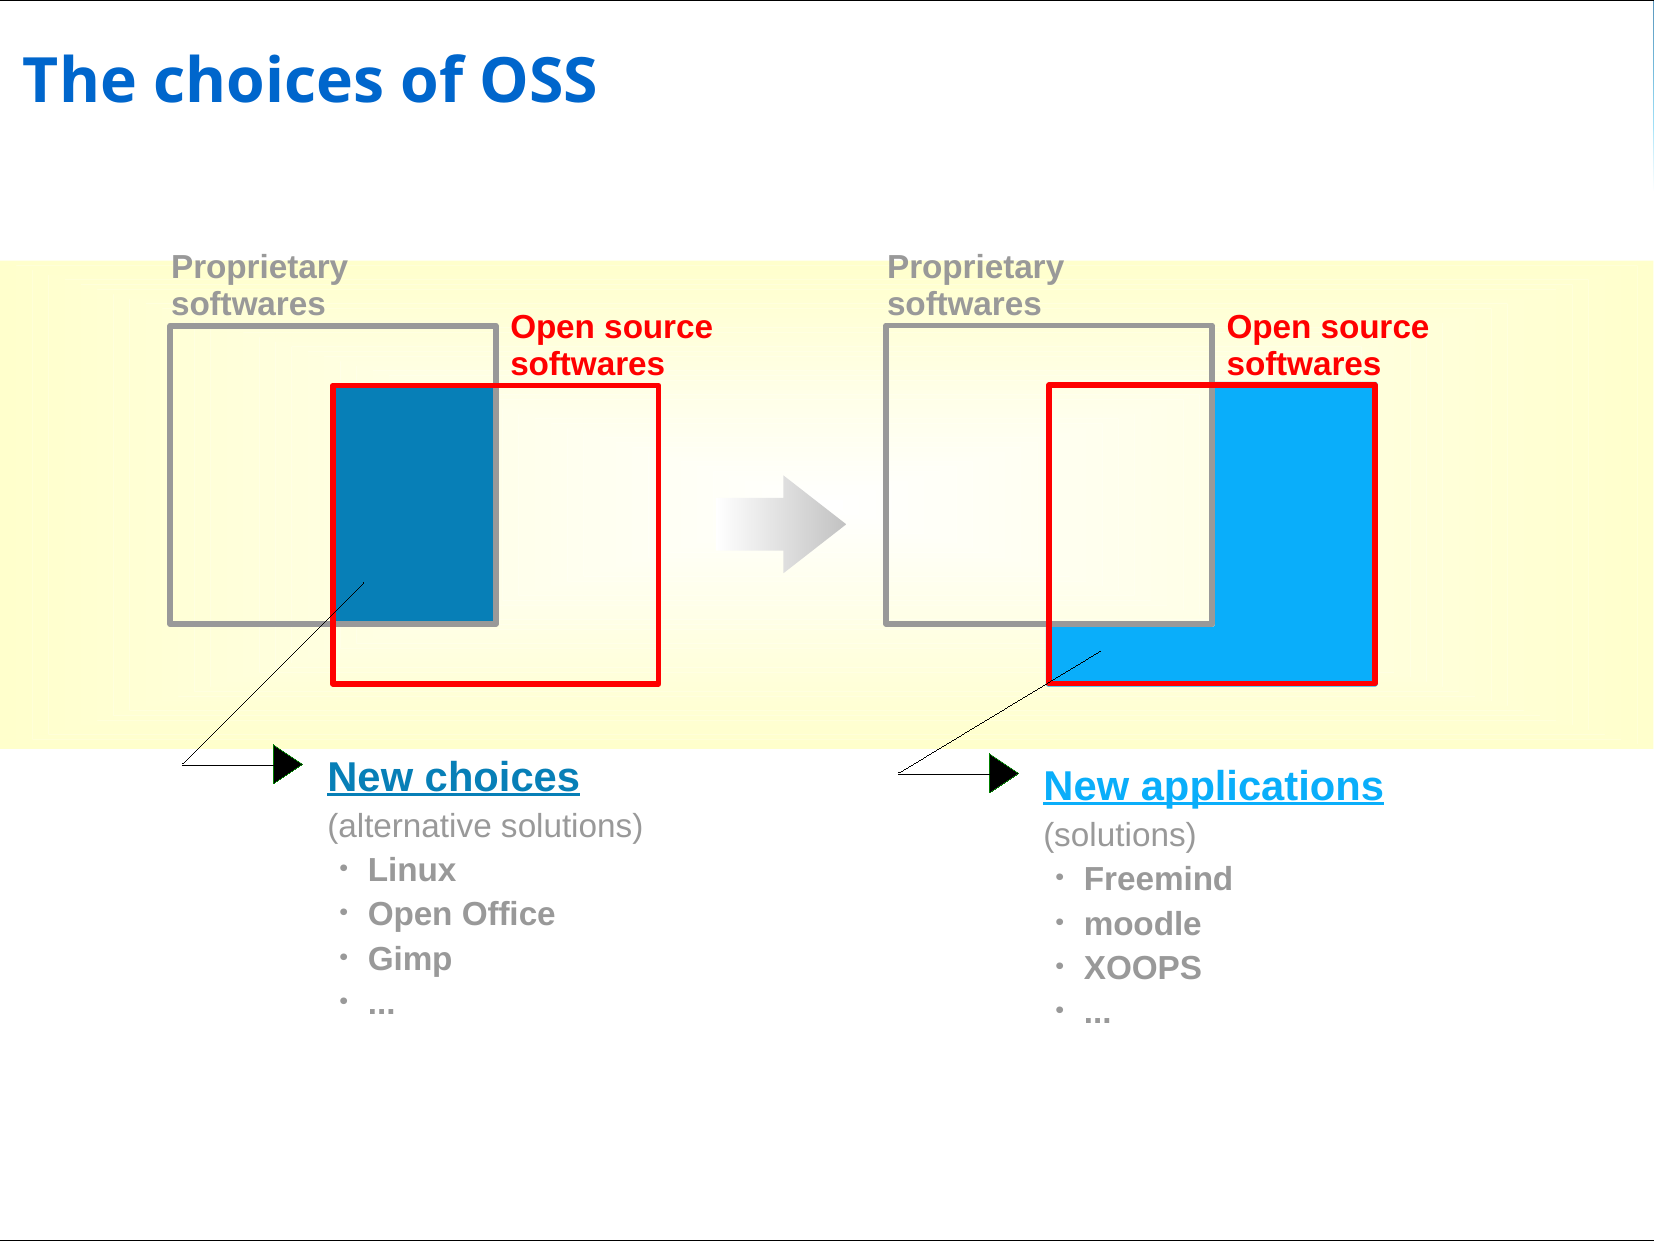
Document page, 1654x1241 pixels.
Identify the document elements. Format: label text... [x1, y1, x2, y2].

text_box Open source softwares [1211, 300, 1498, 396]
text_box [0, 0, 1654, 1241]
text_box New applications (solutions) ．Freemind ．moodle ．XOOPS ．... [1028, 745, 1628, 1058]
text_box Proprietary softwares [872, 241, 1172, 337]
text_box New choices (alternative solutions) ．Linux ．Open Office ．Gimp ．... [312, 736, 977, 1111]
text_box Open source softwares [495, 301, 782, 397]
text_box Proprietary softwares [156, 241, 424, 337]
text_box The choices of OSS [22, 2, 1251, 155]
